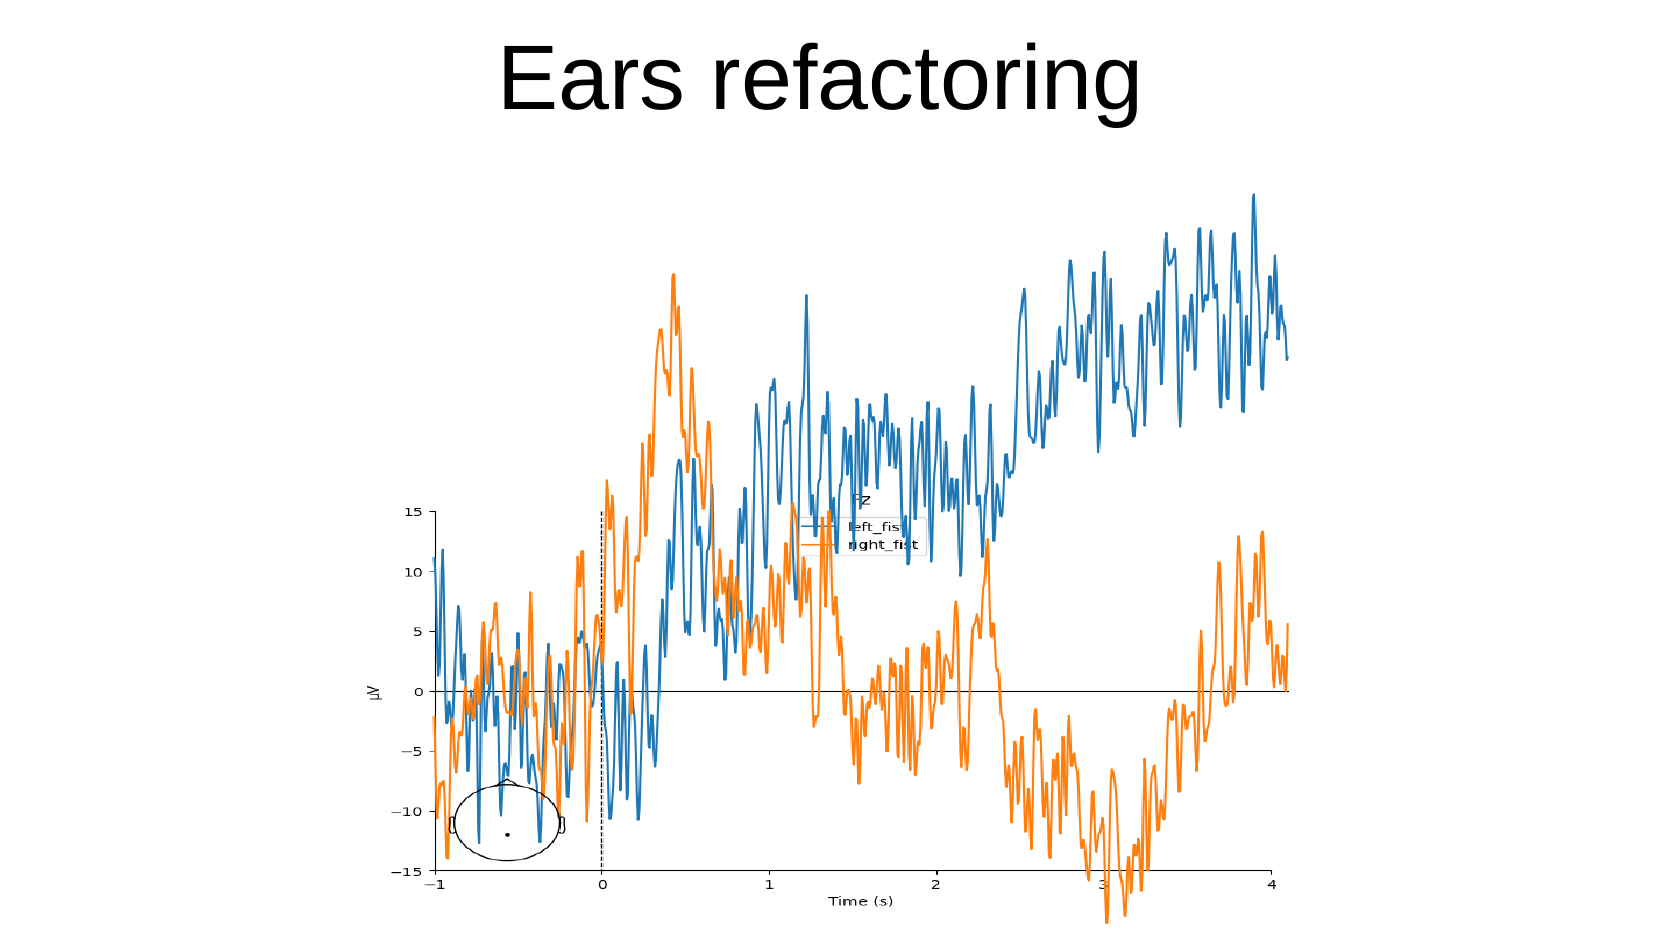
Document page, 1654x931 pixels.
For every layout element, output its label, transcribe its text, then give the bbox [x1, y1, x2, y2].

title Ears refactoring [76, 0, 1565, 156]
picture [355, 186, 1299, 931]
